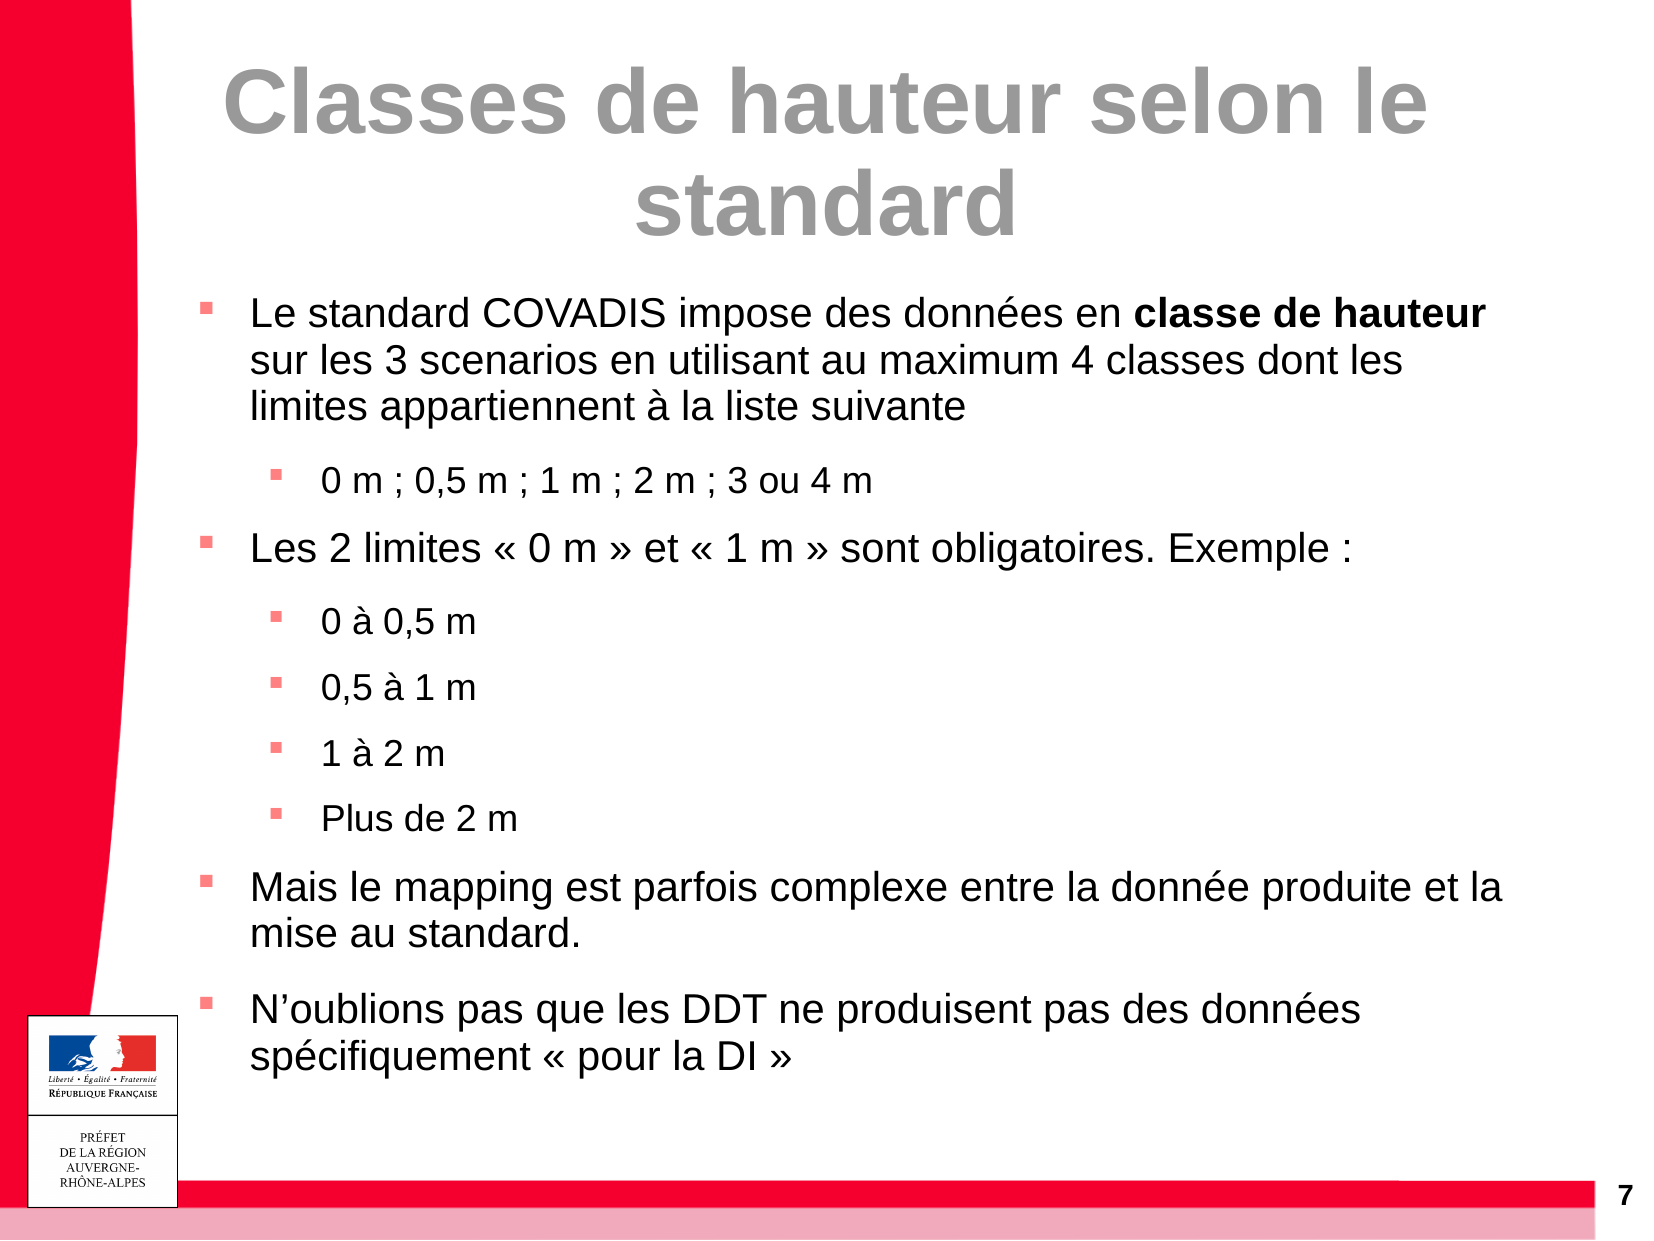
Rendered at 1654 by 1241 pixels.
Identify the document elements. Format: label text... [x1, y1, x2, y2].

title Classes de hauteur selon le standard [82, 49, 1571, 257]
list Le standard COVADIS impose des données en classe de hauteur sur les 3 scenarios en utilisant au maximum 4 classes dont les limites appartiennent à la liste suivante 0 m ; 0,5 m ; 1 m ; 2 m ; 3 ou 4 m Les 2 limites « 0 m » et « 1 m » sont obligatoires. Exemple : 0 à 0,5 m 0,5 à 1 m 1 à 2 m Plus de 2 m Mais le mapping est parfois complexe entre la donnée produite et la mise au standard. N’oublions pas que les DDT ne produisent pas des données spécifiquement « pour la DI » [179, 290, 1509, 1231]
picture [0, 0, 1654, 1240]
